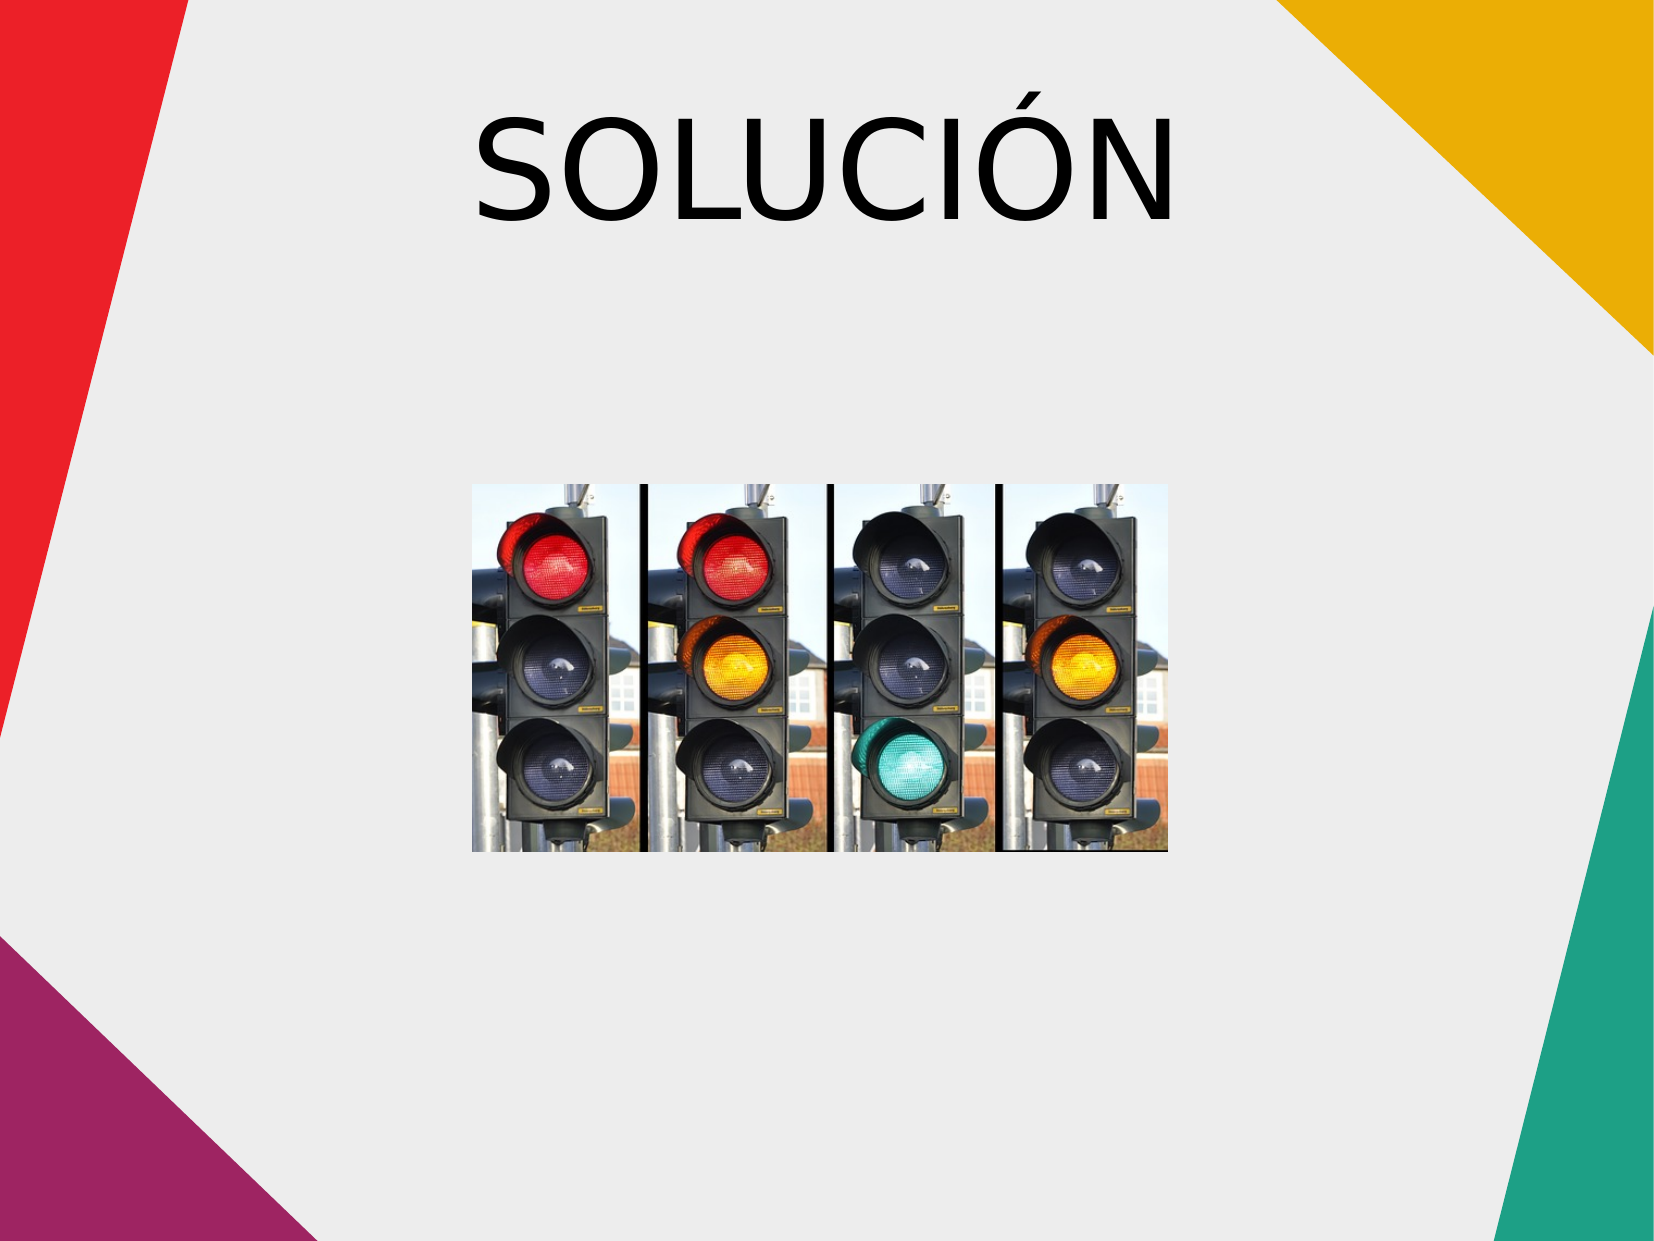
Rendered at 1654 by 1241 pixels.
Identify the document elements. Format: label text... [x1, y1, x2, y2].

picture [472, 484, 1168, 852]
title SOLUCIÓN [114, 73, 1539, 271]
